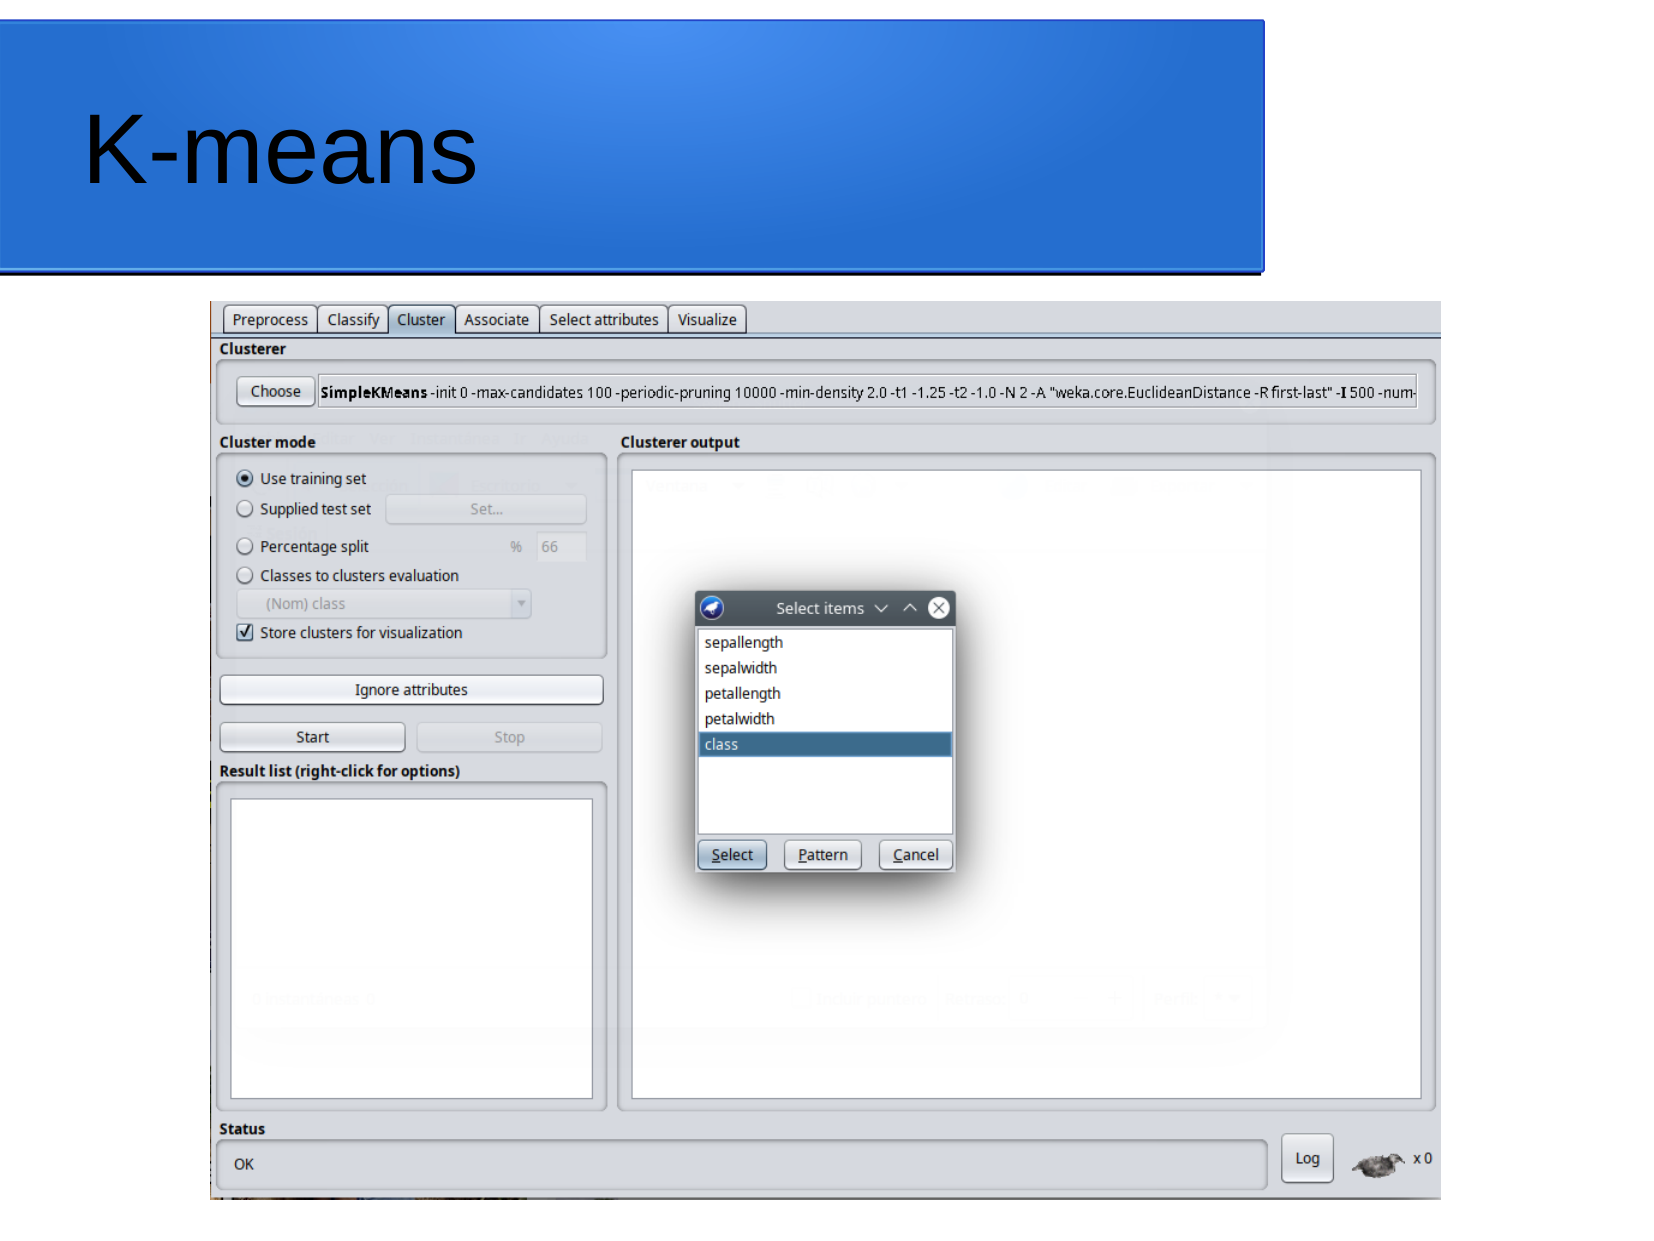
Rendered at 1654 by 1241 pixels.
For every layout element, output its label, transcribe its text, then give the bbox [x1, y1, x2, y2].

title K-means [82, 47, 1235, 252]
picture [210, 301, 1441, 1201]
